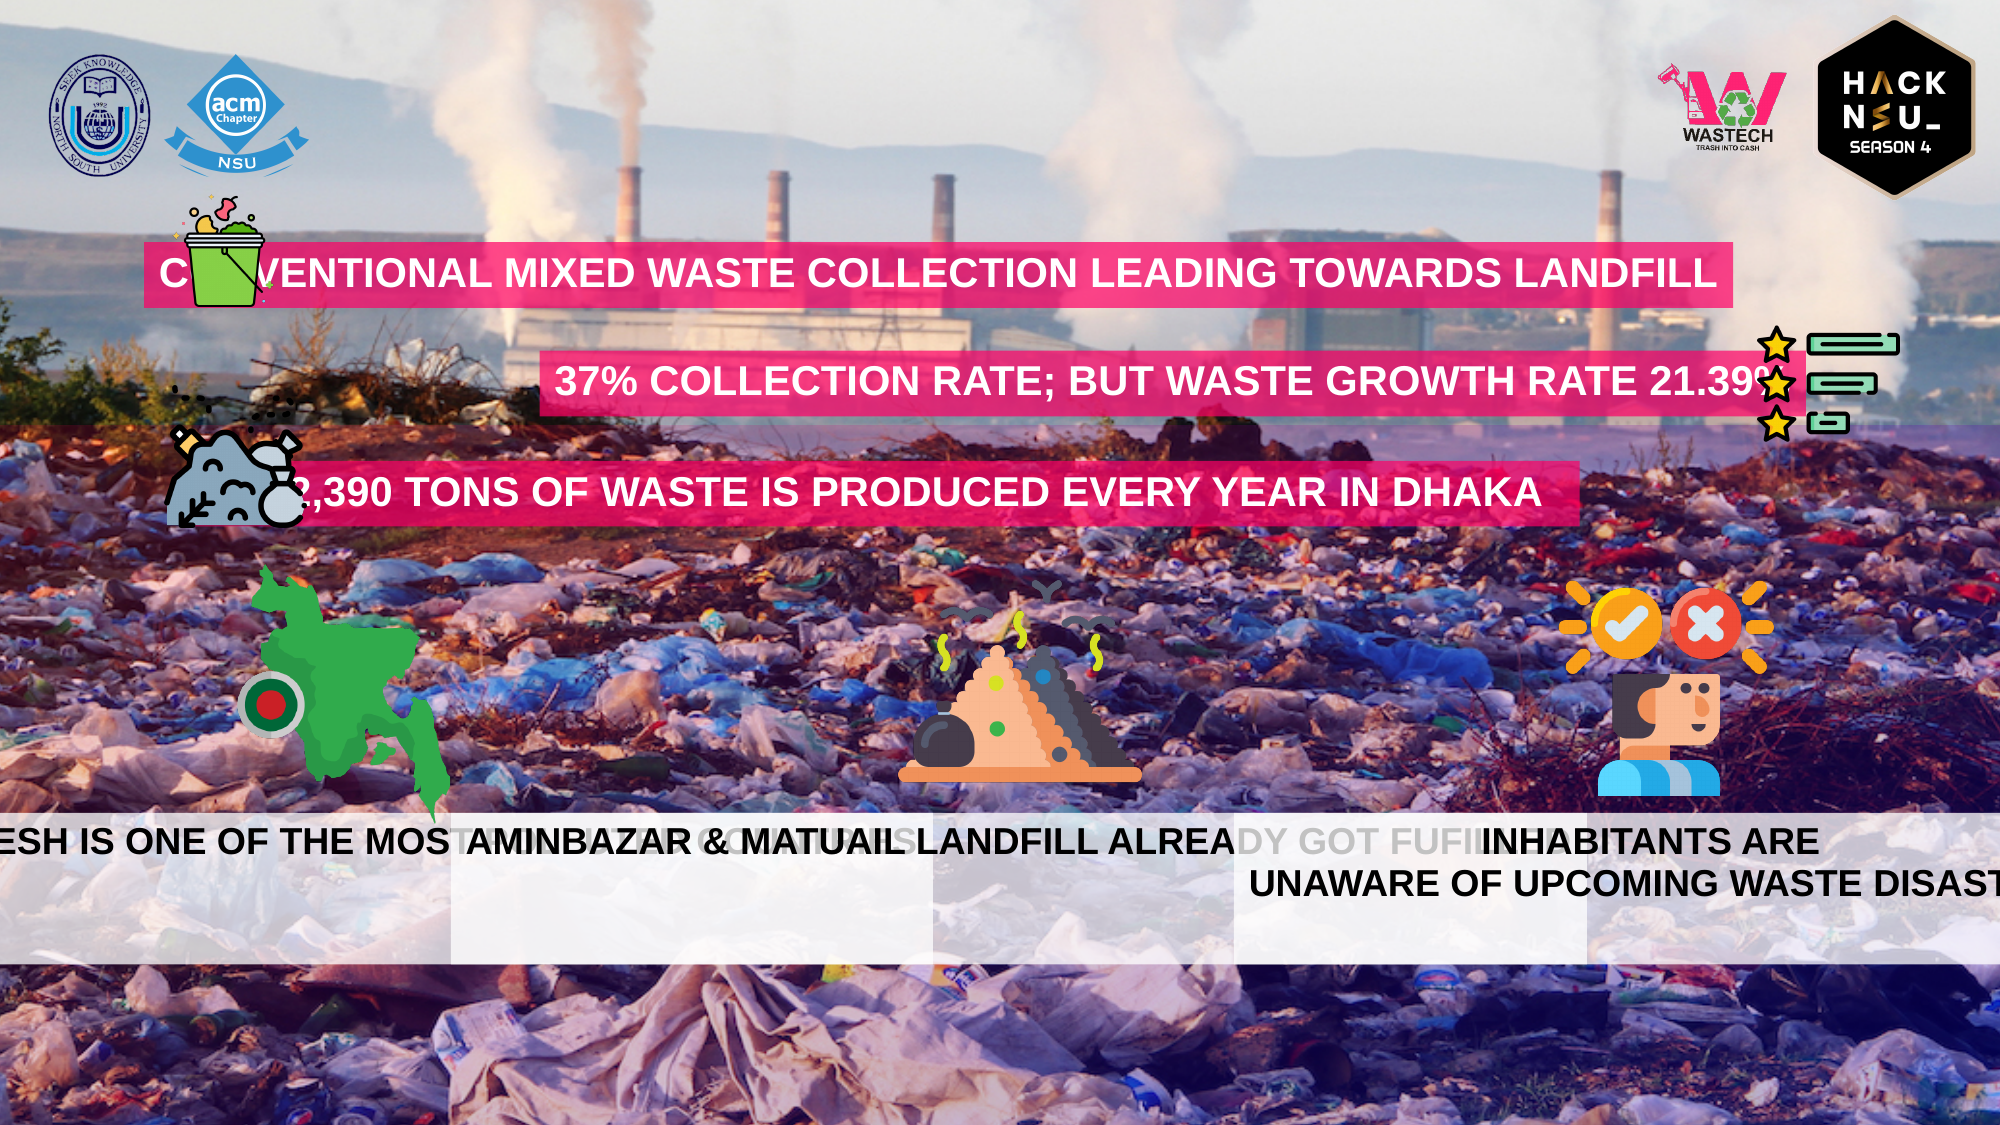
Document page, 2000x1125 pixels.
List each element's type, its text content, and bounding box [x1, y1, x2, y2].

text_box [0, 965, 2000, 1125]
text_box INHABITANTS ARE UNAWARE OF UPCOMING WASTE DISASTER [1437, 812, 1875, 965]
text_box AMINBAZAR & MATUAIL LANDFILL ALREADY GOT FUFILLED [816, 812, 1221, 965]
text_box 8,52,390 TONS OF WASTE IS PRODUCED EVERY YEAR IN DHAKA [307, 460, 1580, 527]
text_box 37% COLLECTION RATE; BUT WASTE GROWTH RATE 21.39% [599, 350, 1747, 417]
text_box BANGLADESH IS ONE OF THE MOST POLLUTED COUNTRIES [159, 812, 450, 965]
picture [898, 559, 1142, 803]
picture [1551, 573, 1781, 803]
text_box [0, 425, 2000, 812]
text_box CONVENTIONAL MIXED WASTE COLLECTION LEADING TOWARDS LANDFILL [245, 242, 1632, 308]
picture [0, 0, 2000, 528]
picture [202, 552, 485, 835]
